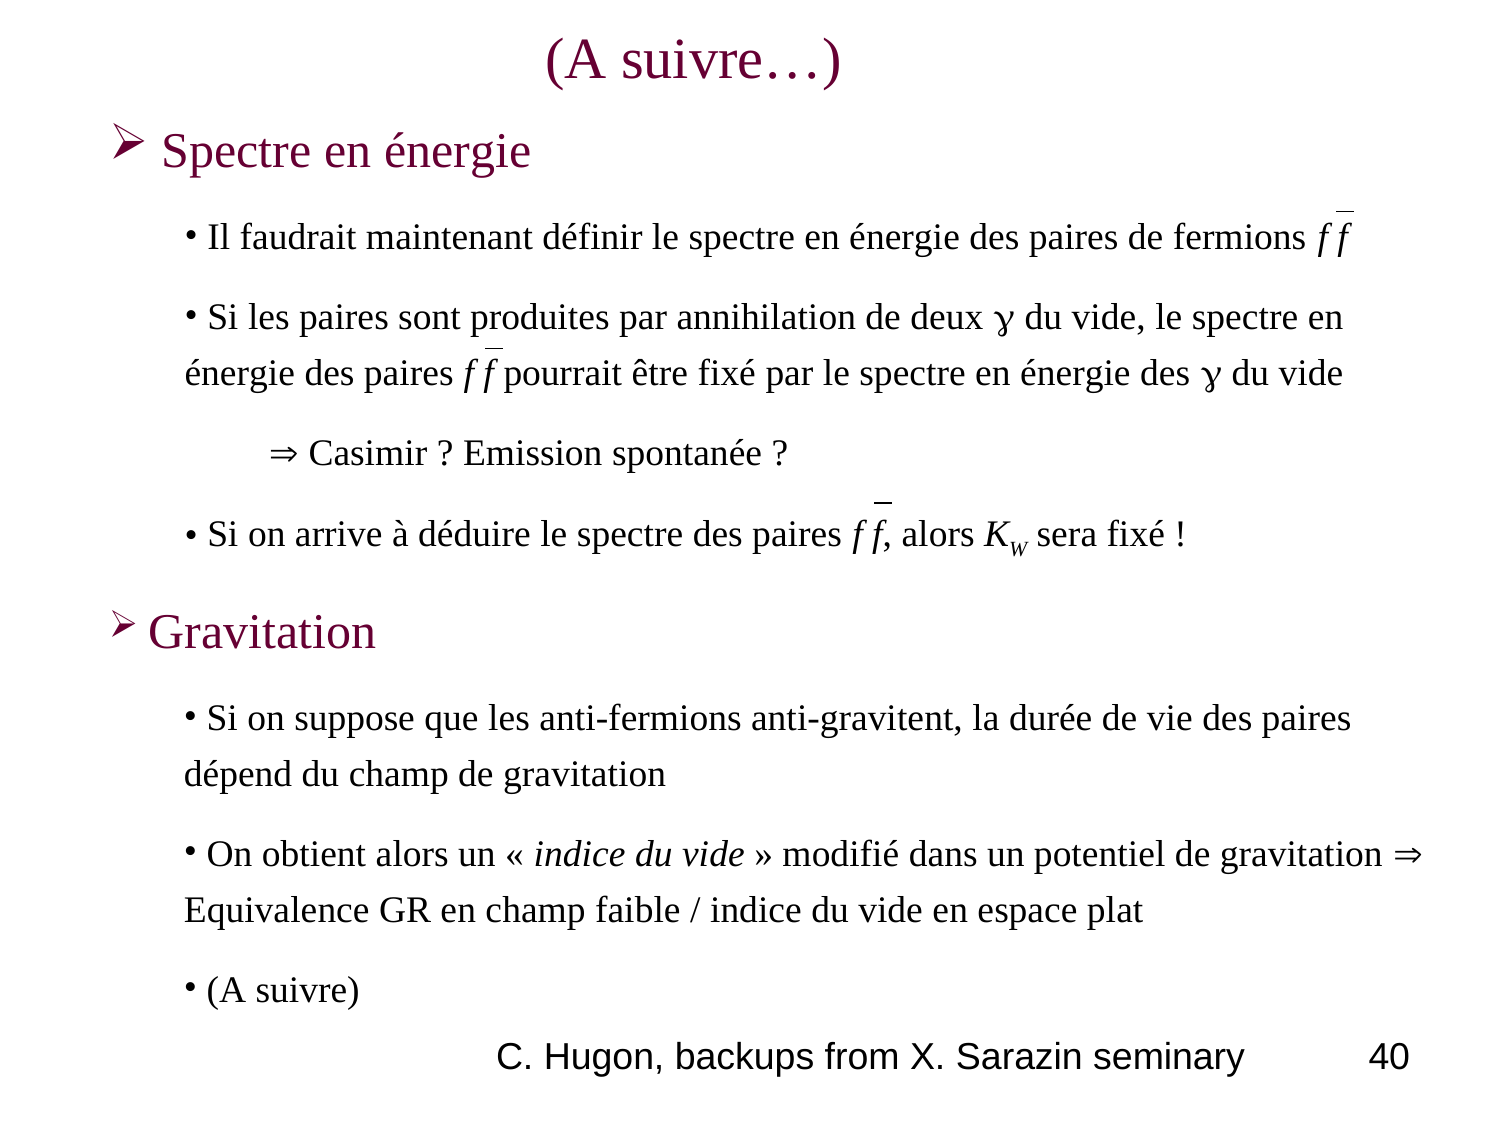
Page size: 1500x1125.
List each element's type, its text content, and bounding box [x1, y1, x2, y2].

text_box (A suivre…) [530, 12, 857, 95]
text_box Gravitation Si on suppose que les anti-fermions anti-gravitent, la durée de vie des paires dépend du champ de gravitation On obtient alors un « indice du vide » modifié dans un potentiel de gravitation  Equivalence GR en champ faible / indice du vide en espace plat (A suivre) [94, 575, 1439, 1018]
text_box Spectre en énergie Il faudrait maintenant définir le spectre en énergie des paires de fermions f f Si les paires sont produites par annihilation de deux  du vide, le spectre en énergie des paires f f pourrait être fixé par le spectre en énergie des  du vide  Casimir ? Emission spontanée ? Si on arrive à déduire le spectre des paires f f, alors KW sera fixé ! [94, 95, 1440, 569]
